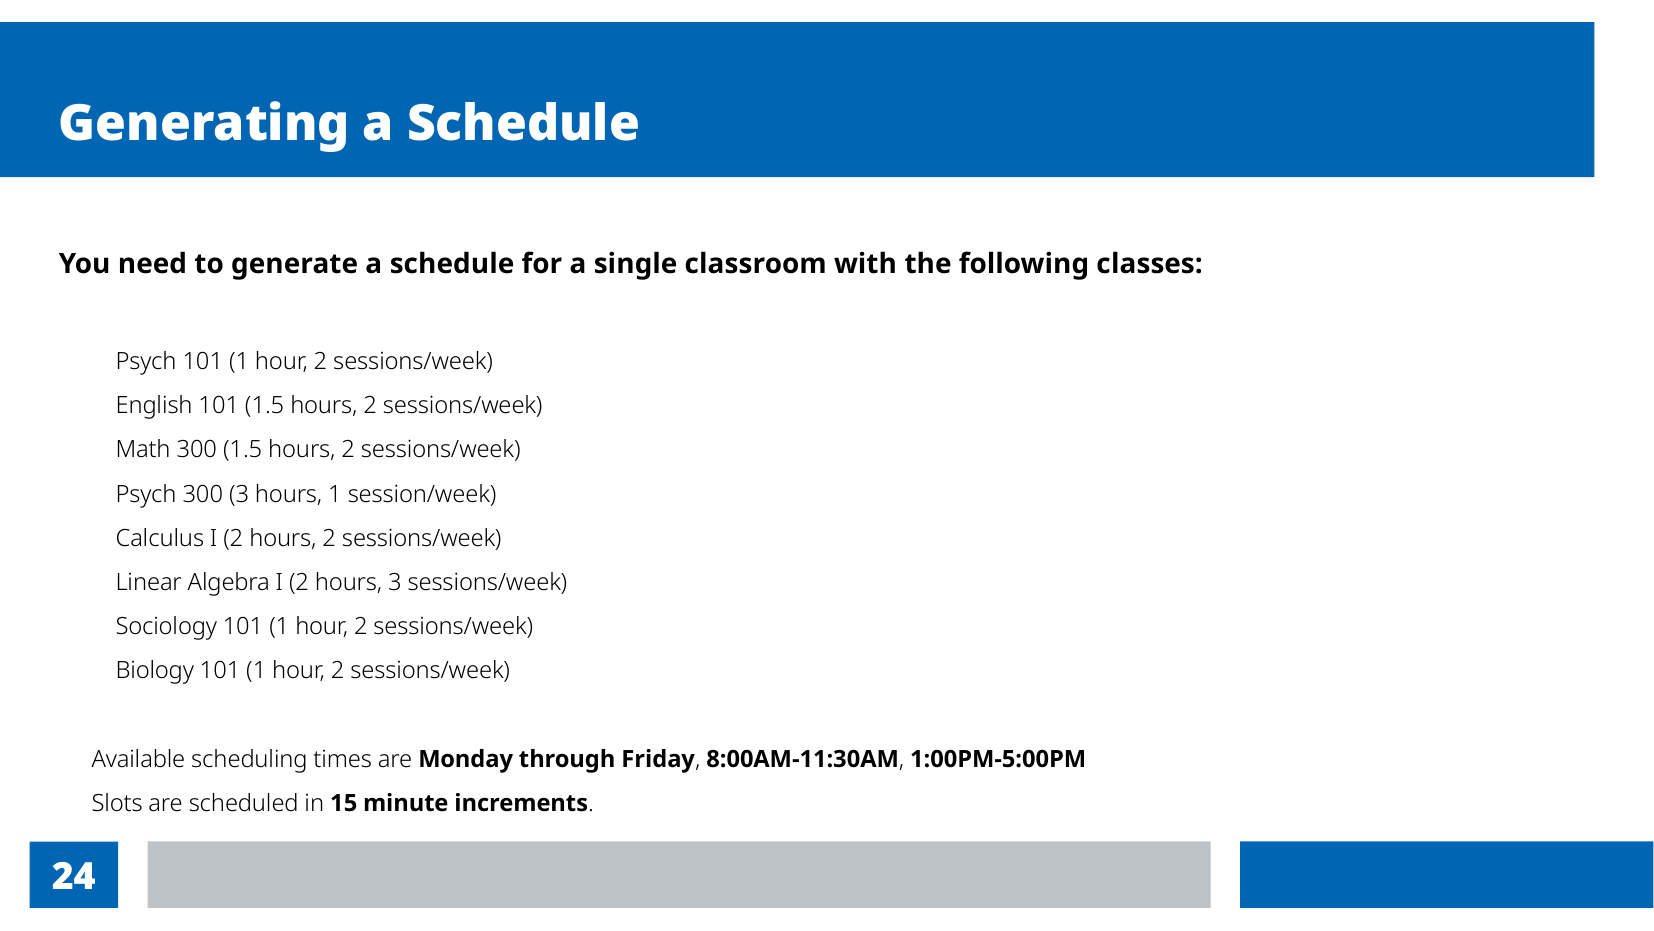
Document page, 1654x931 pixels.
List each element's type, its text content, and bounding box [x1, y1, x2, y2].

list You need to generate a schedule for a single classroom with the following classes: Psych 101 (1 hour, 2 sessions/week) English 101 (1.5 hours, 2 sessions/week) Math 300 (1.5 hours, 2 sessions/week) Psych 300 (3 hours, 1 session/week) Calculus I (2 hours, 2 sessions/week) Linear Algebra I (2 hours, 3 sessions/week) Sociology 101 (1 hour, 2 sessions/week) Biology 101 (1 hour, 2 sessions/week) Available scheduling times are Monday through Friday, 8:00AM-11:30AM, 1:00PM-5:00PM Slots are scheduled in 15 minute increments. [59, 243, 1565, 820]
title Generating a Schedule [59, 44, 1595, 156]
